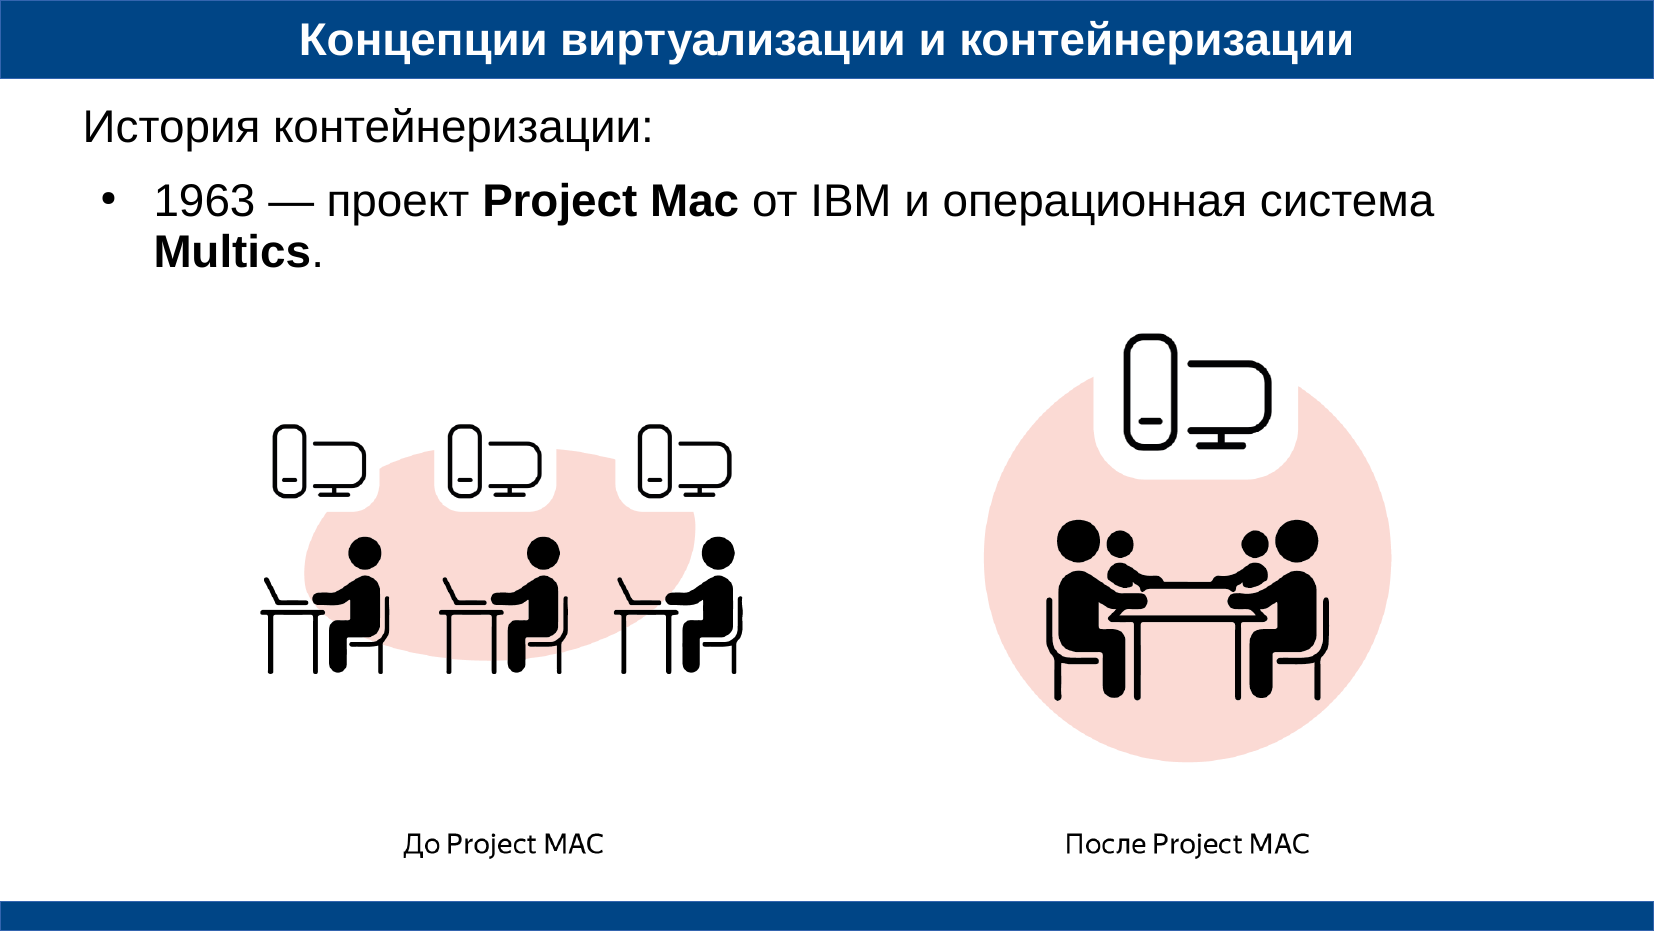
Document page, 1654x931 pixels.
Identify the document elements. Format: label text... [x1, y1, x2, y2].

list История контейнеризации: 1963 — проект Project Mac от IBM и операционная система Multics. [82, 101, 1571, 641]
title Концепции виртуализации и контейнеризации [0, 0, 1654, 79]
picture [240, 300, 1395, 885]
